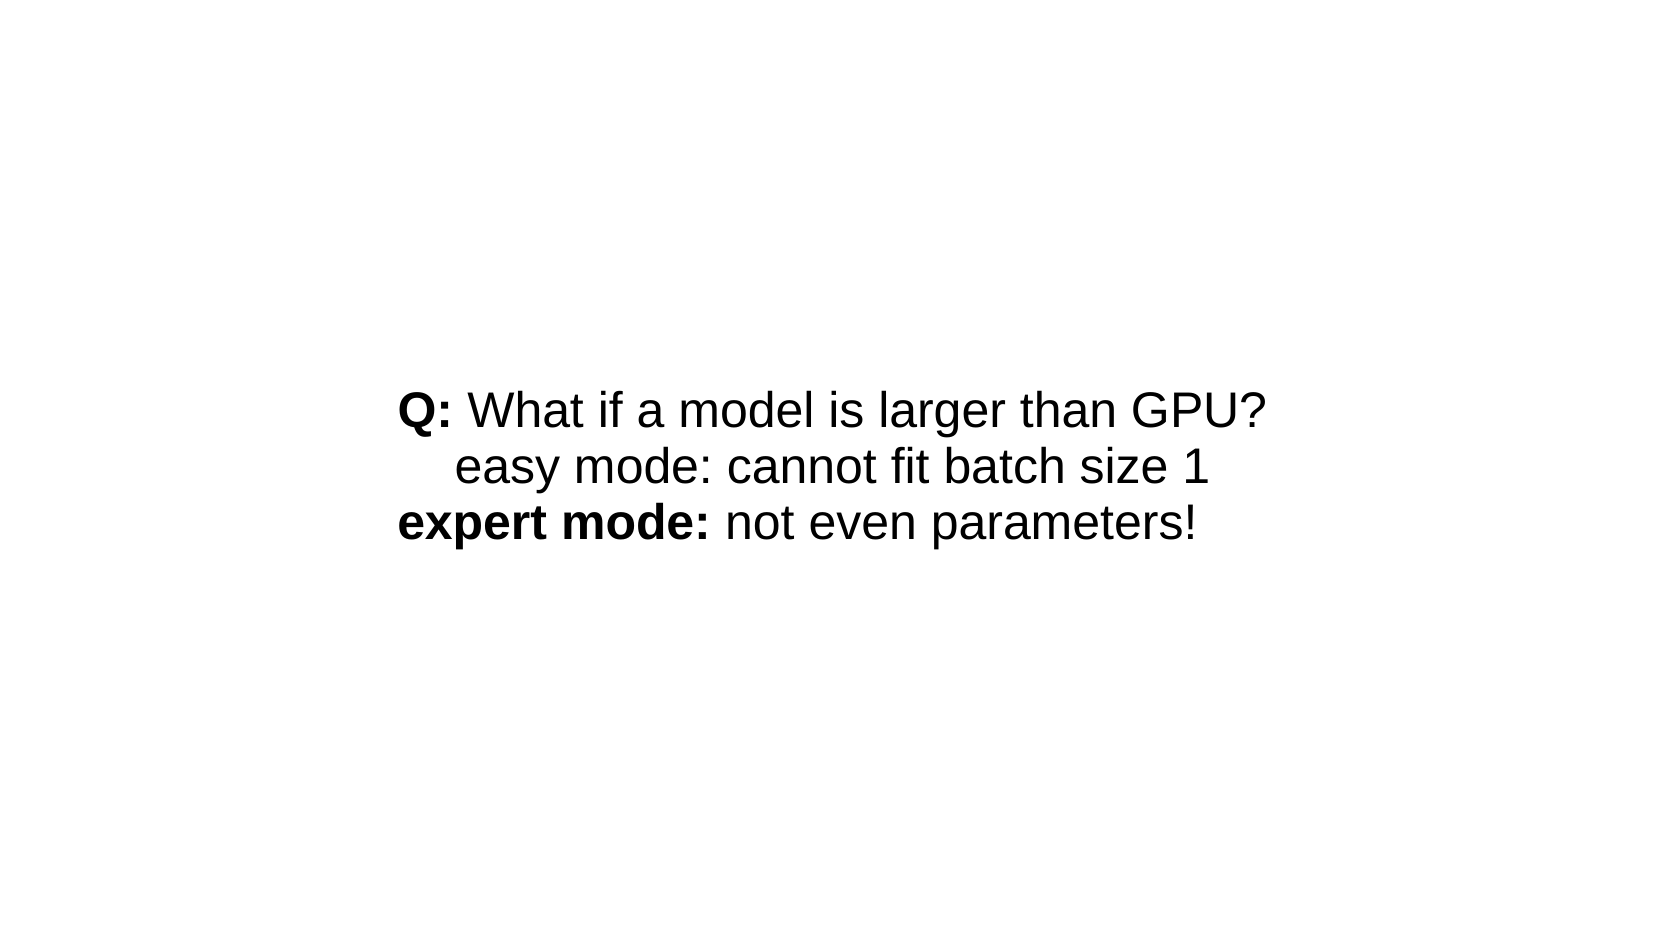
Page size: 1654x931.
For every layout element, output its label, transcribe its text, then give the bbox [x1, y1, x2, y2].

subtitle Q: What if a model is larger than GPU? easy mode: cannot fit batch size 1 expert mode: not even parameters! [88, 335, 1577, 876]
